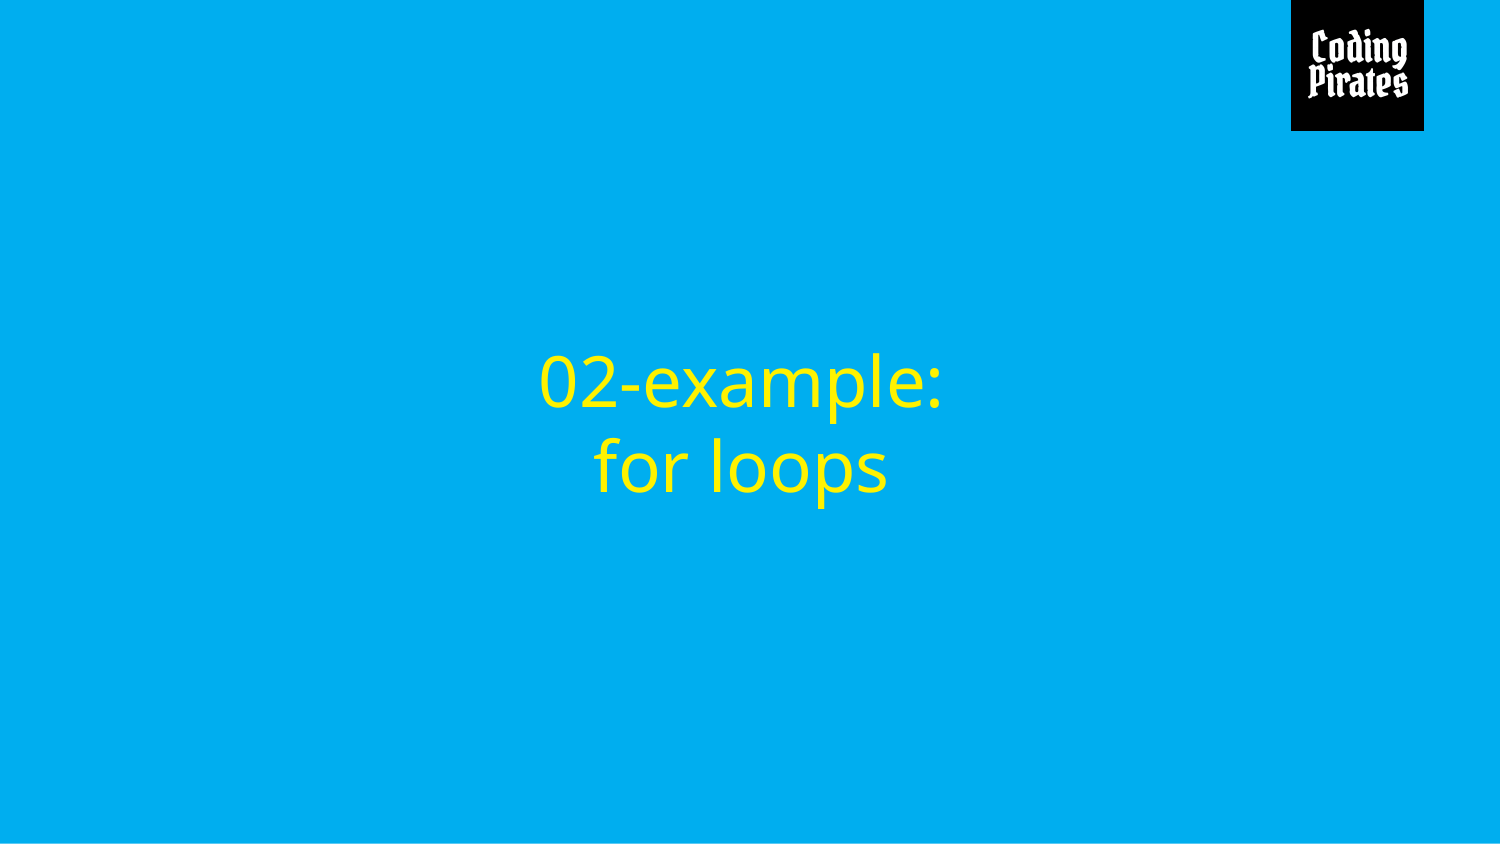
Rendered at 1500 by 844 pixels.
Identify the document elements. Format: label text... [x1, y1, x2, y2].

picture [1292, 0, 1423, 130]
title 02-example: for loops [12, 352, 1472, 491]
